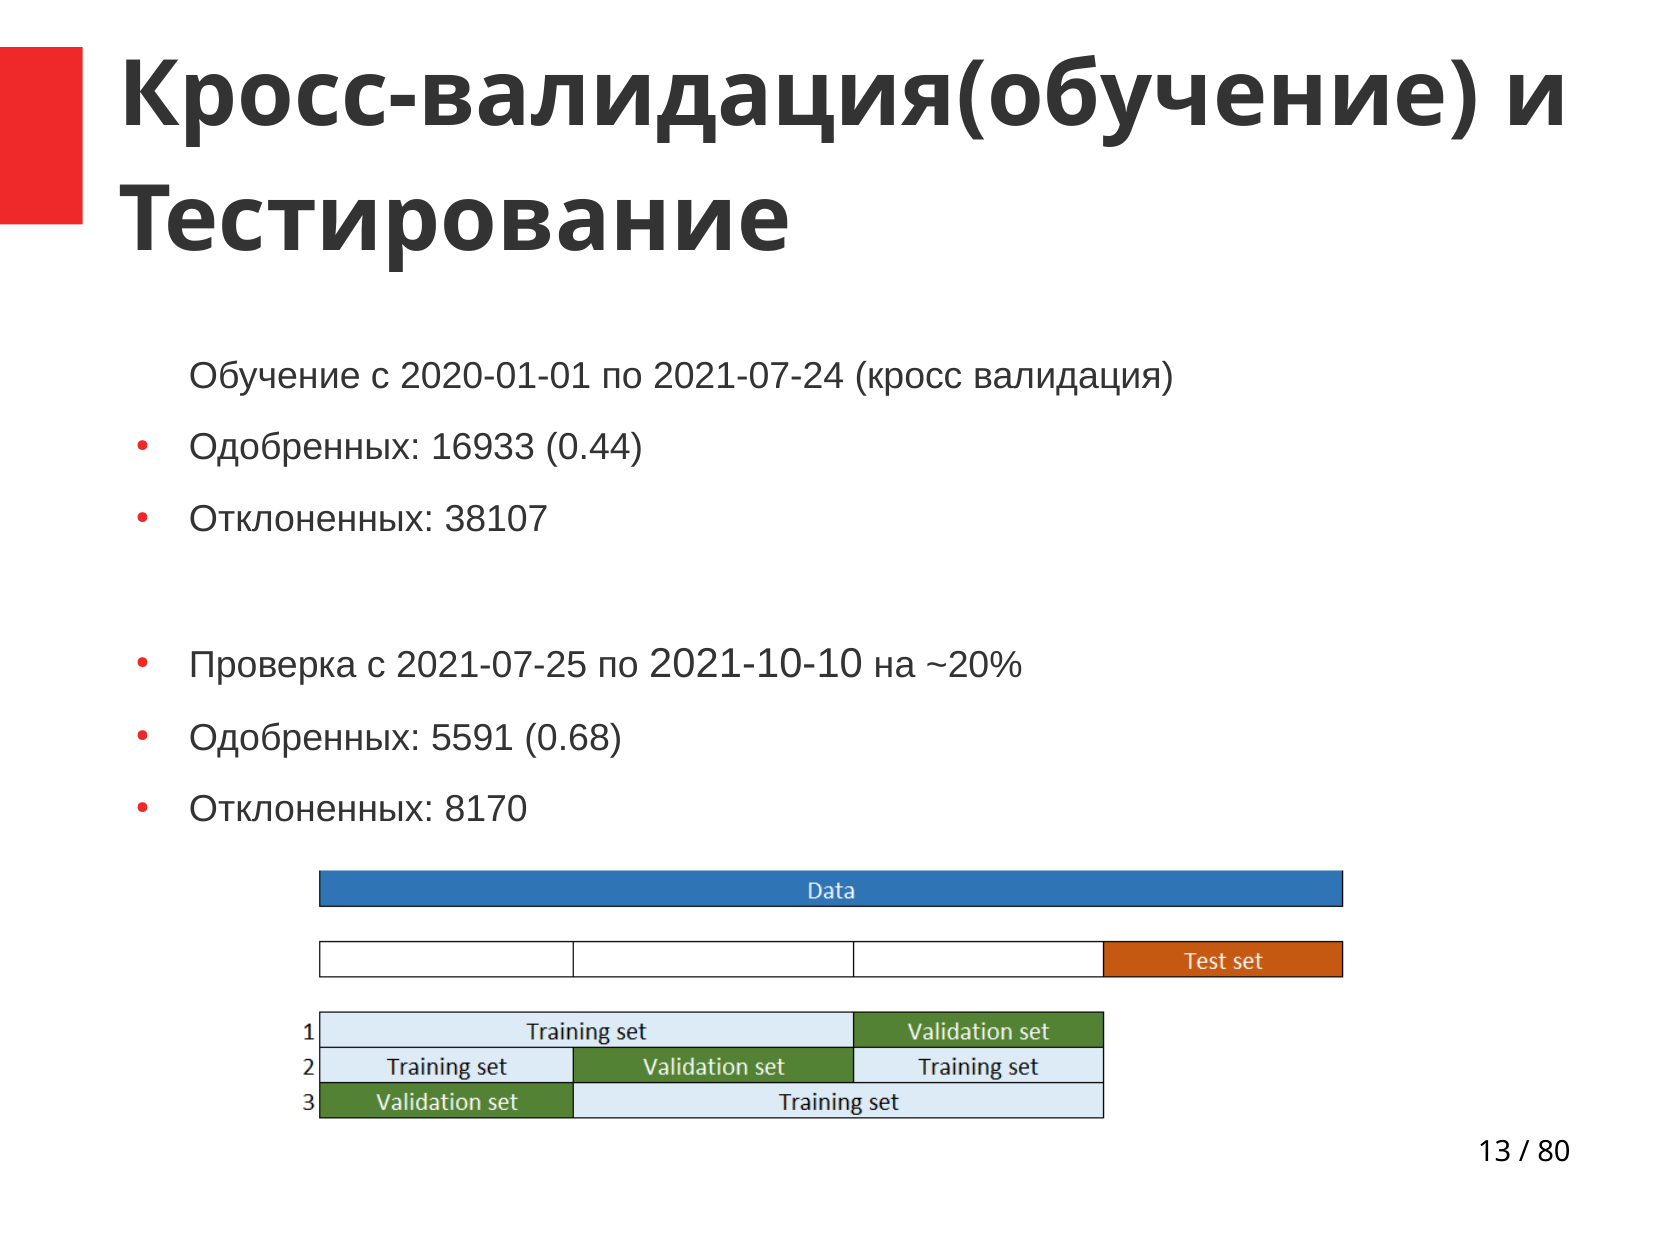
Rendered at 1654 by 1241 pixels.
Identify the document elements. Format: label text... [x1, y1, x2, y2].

picture [301, 856, 1353, 1200]
title Кросс-валидация(обучение) и Тестирование [118, 27, 1571, 278]
list Обучение с 2020-01-01 по 2021-07-24 (кросс валидация) Одобренных: 16933 (0.44) Отклоненных: 38107 Проверка с 2021-07-25 по 2021-10-10 на ~20% Одобренных: 5591 (0.68) Отклоненных: 8170 [118, 354, 1536, 698]
